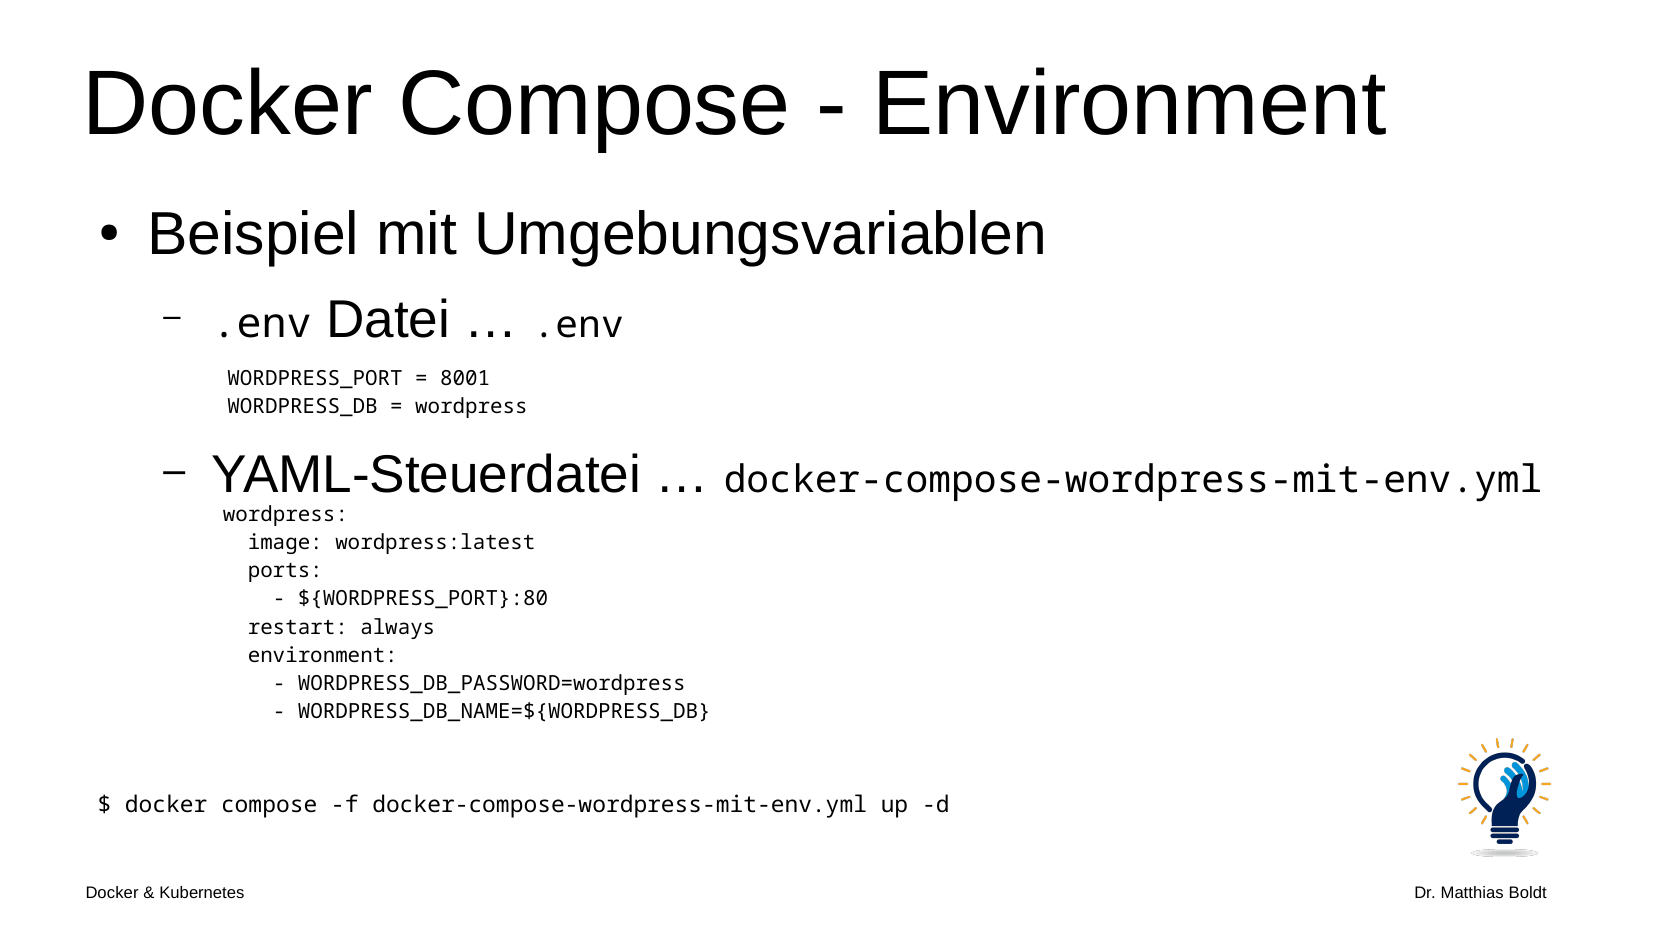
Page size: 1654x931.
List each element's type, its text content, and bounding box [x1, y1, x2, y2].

text_box WORDPRESS_PORT = 8001 WORDPRESS_DB = wordpress [212, 355, 1382, 497]
list Beispiel mit Umgebungsvariablen .env Datei … .env YAML-Steuerdatei … docker-compose-wordpress-mit-env.yml [82, 199, 1595, 591]
title Docker Compose - Environment [82, 25, 1571, 181]
text_box Docker & Kubernetes Dr. Matthias Boldt [1252, 875, 1563, 910]
text_box wordpress: image: wordpress:latest ports: - ${WORDPRESS_PORT}:80 restart: always environment: - WORDPRESS_DB_PASSWORD=wordpress - WORDPRESS_DB_NAME=${WORDPRESS_DB} [183, 491, 1542, 718]
picture [1458, 738, 1551, 857]
text_box $ docker compose -f docker-compose-wordpress-mit-env.yml up -d [82, 780, 1252, 922]
